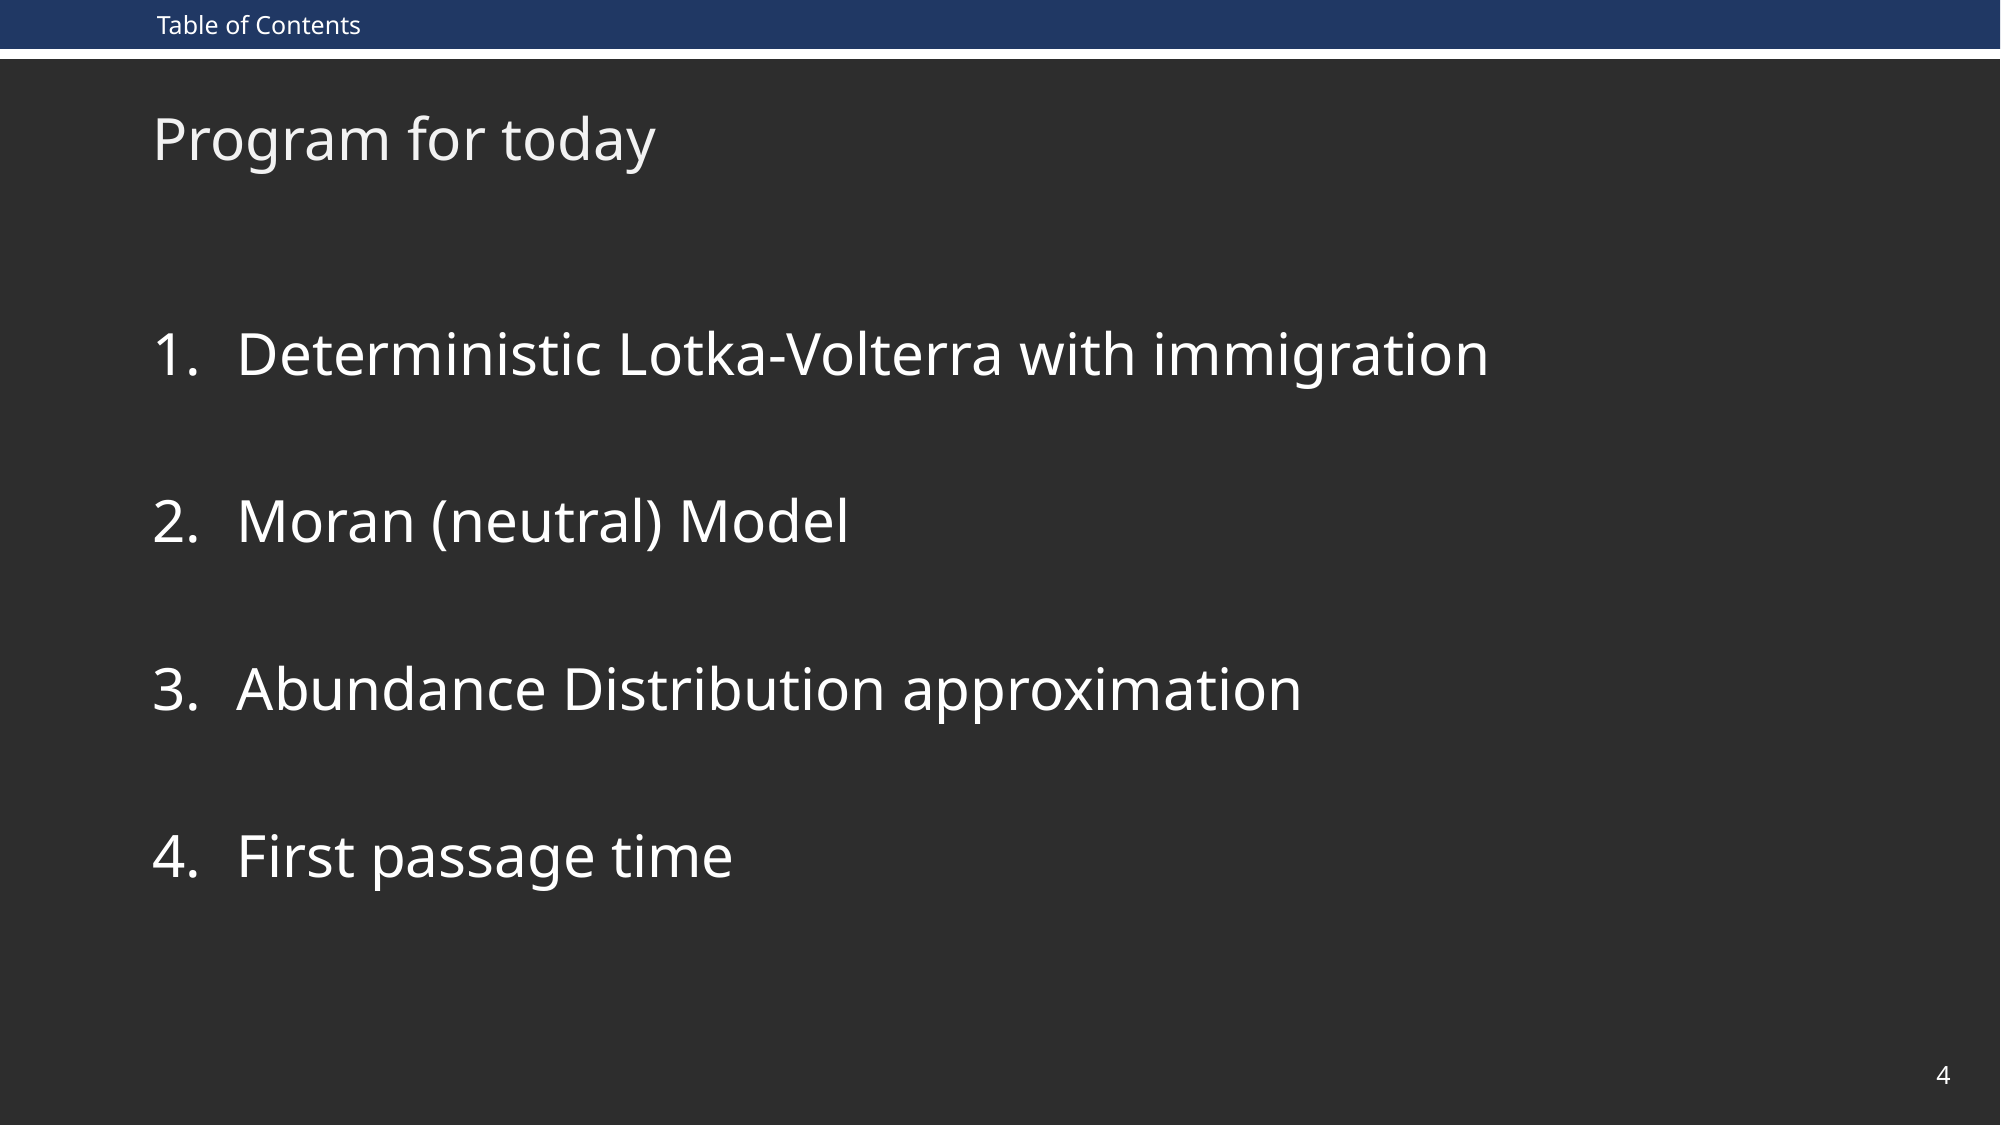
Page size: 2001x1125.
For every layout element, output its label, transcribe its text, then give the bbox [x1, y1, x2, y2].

title Program for today [137, 94, 1863, 188]
slide_number <number> [1515, 1046, 1966, 1107]
footer Table of Contents [0, 0, 519, 51]
list Deterministic Lotka-Volterra with immigration Moran (neutral) Model Abundance Distribution approximation First passage time [137, 188, 1863, 1028]
